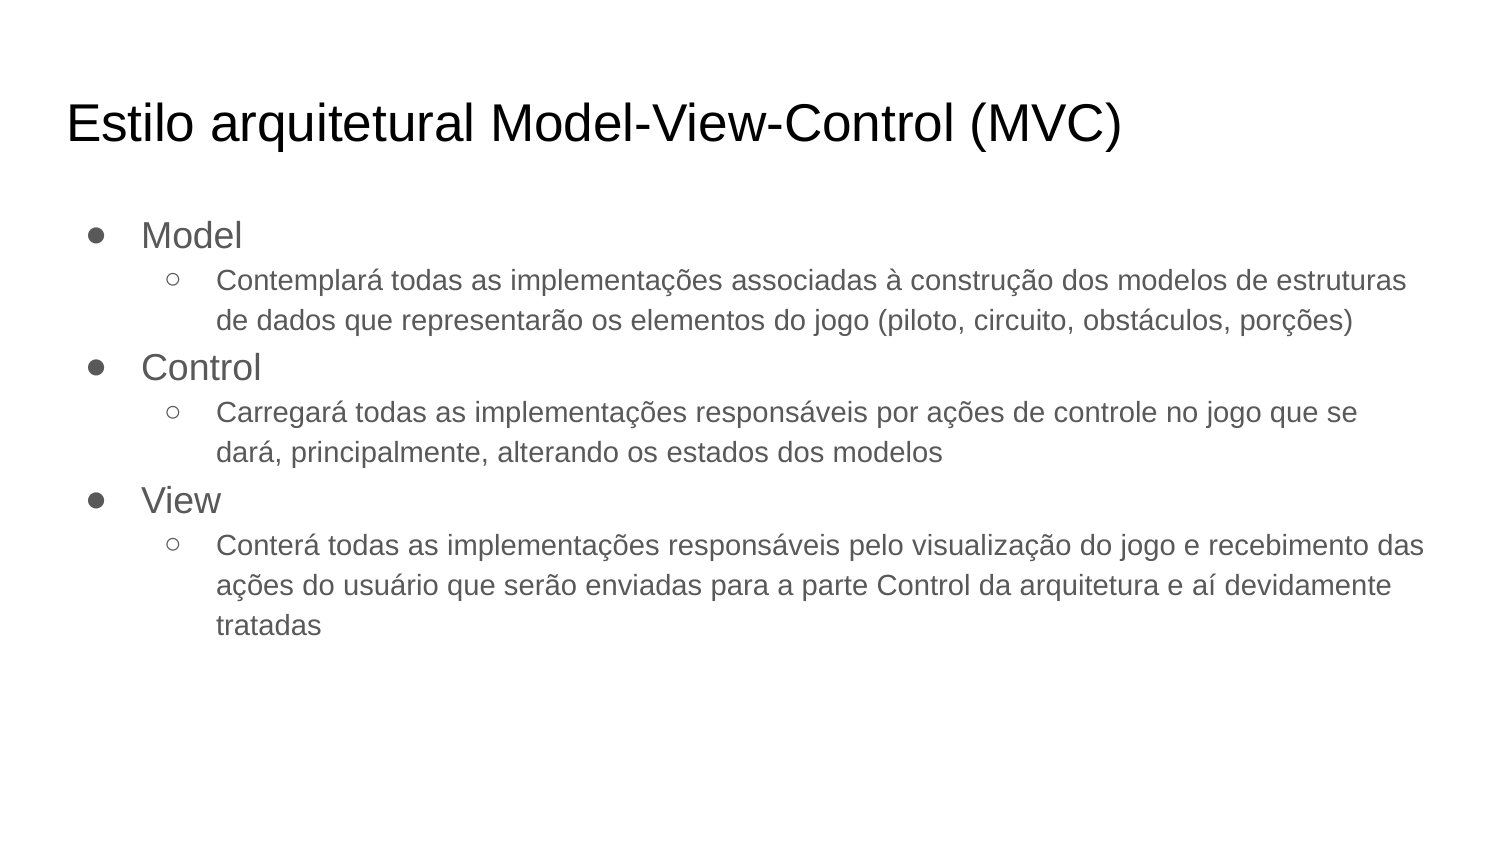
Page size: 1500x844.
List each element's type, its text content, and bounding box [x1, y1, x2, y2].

title Estilo arquitetural Model-View-Control (MVC) [51, 72, 1449, 167]
list Model Contemplará todas as implementações associadas à construção dos modelos de estruturas de dados que representarão os elementos do jogo (piloto, circuito, obstáculos, porções) Control Carregará todas as implementações responsáveis por ações de controle no jogo que se dará, principalmente, alterando os estados dos modelos View Conterá todas as implementações responsáveis pelo visualização do jogo e recebimento das ações do usuário que serão enviadas para a parte Control da arquitetura e aí devidamente tratadas [51, 189, 1449, 750]
